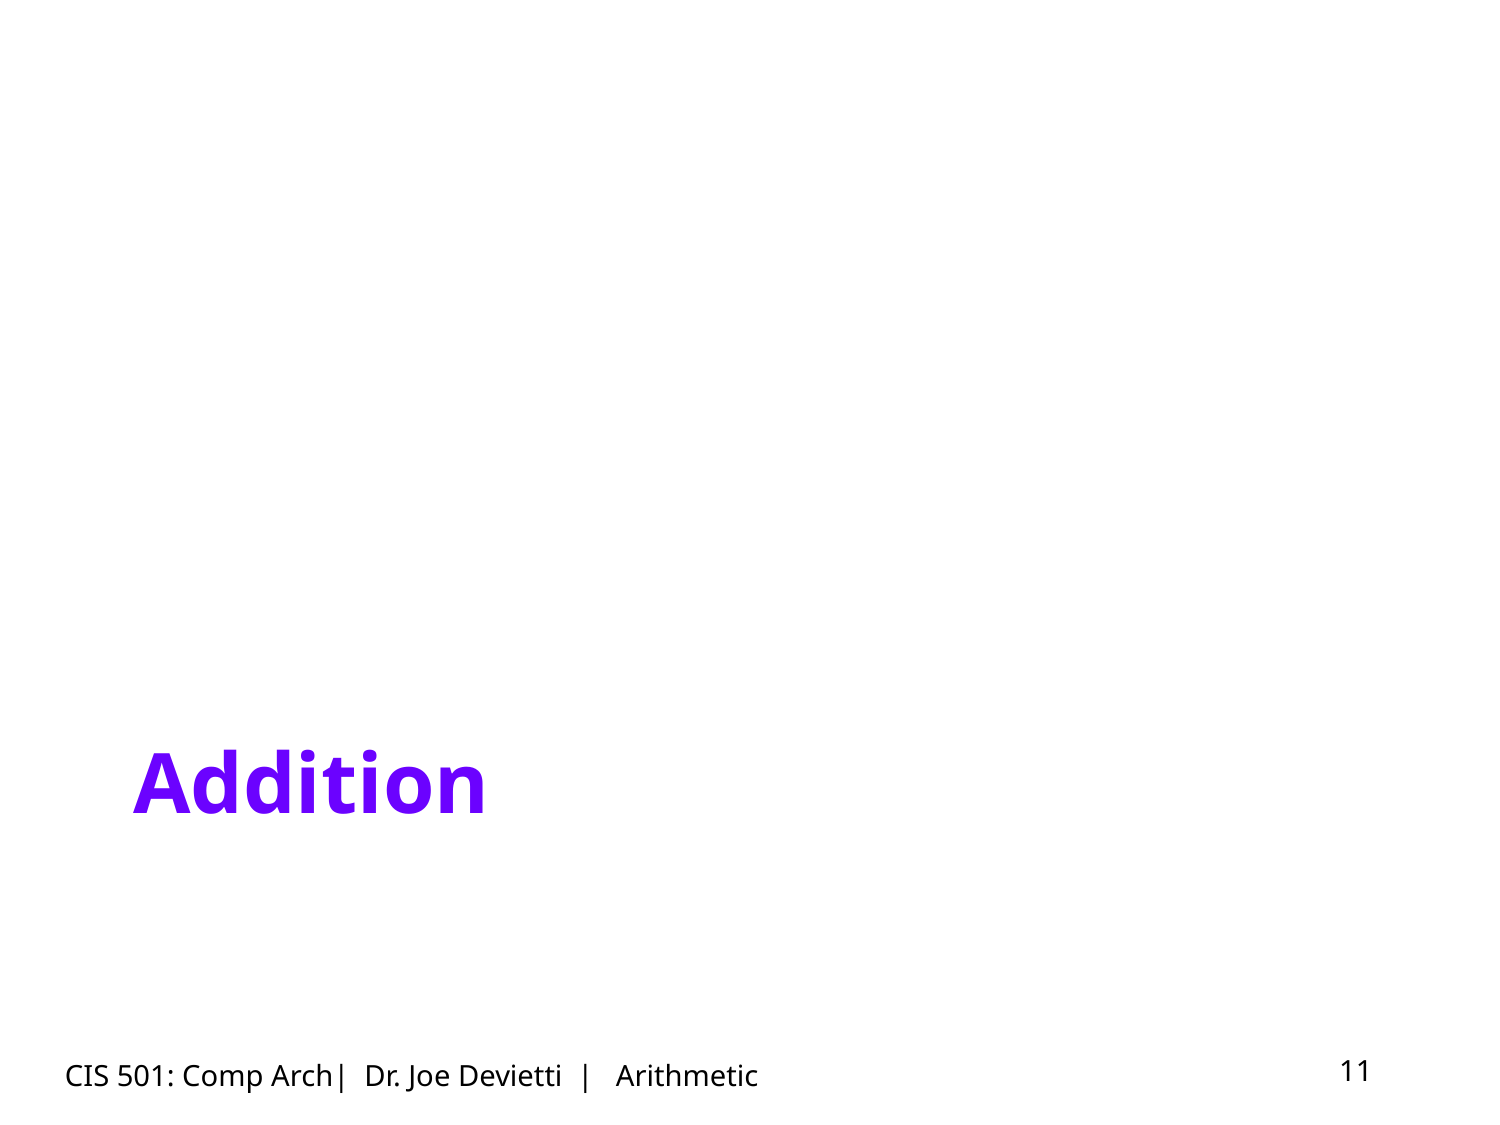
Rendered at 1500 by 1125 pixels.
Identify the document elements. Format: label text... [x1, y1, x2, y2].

text_box CIS 501: Comp Arch| Dr. Joe Devietti | Arithmetic [49, 1049, 988, 1100]
text_box Addition [118, 722, 1394, 947]
text_box <number> [1074, 1049, 1388, 1100]
